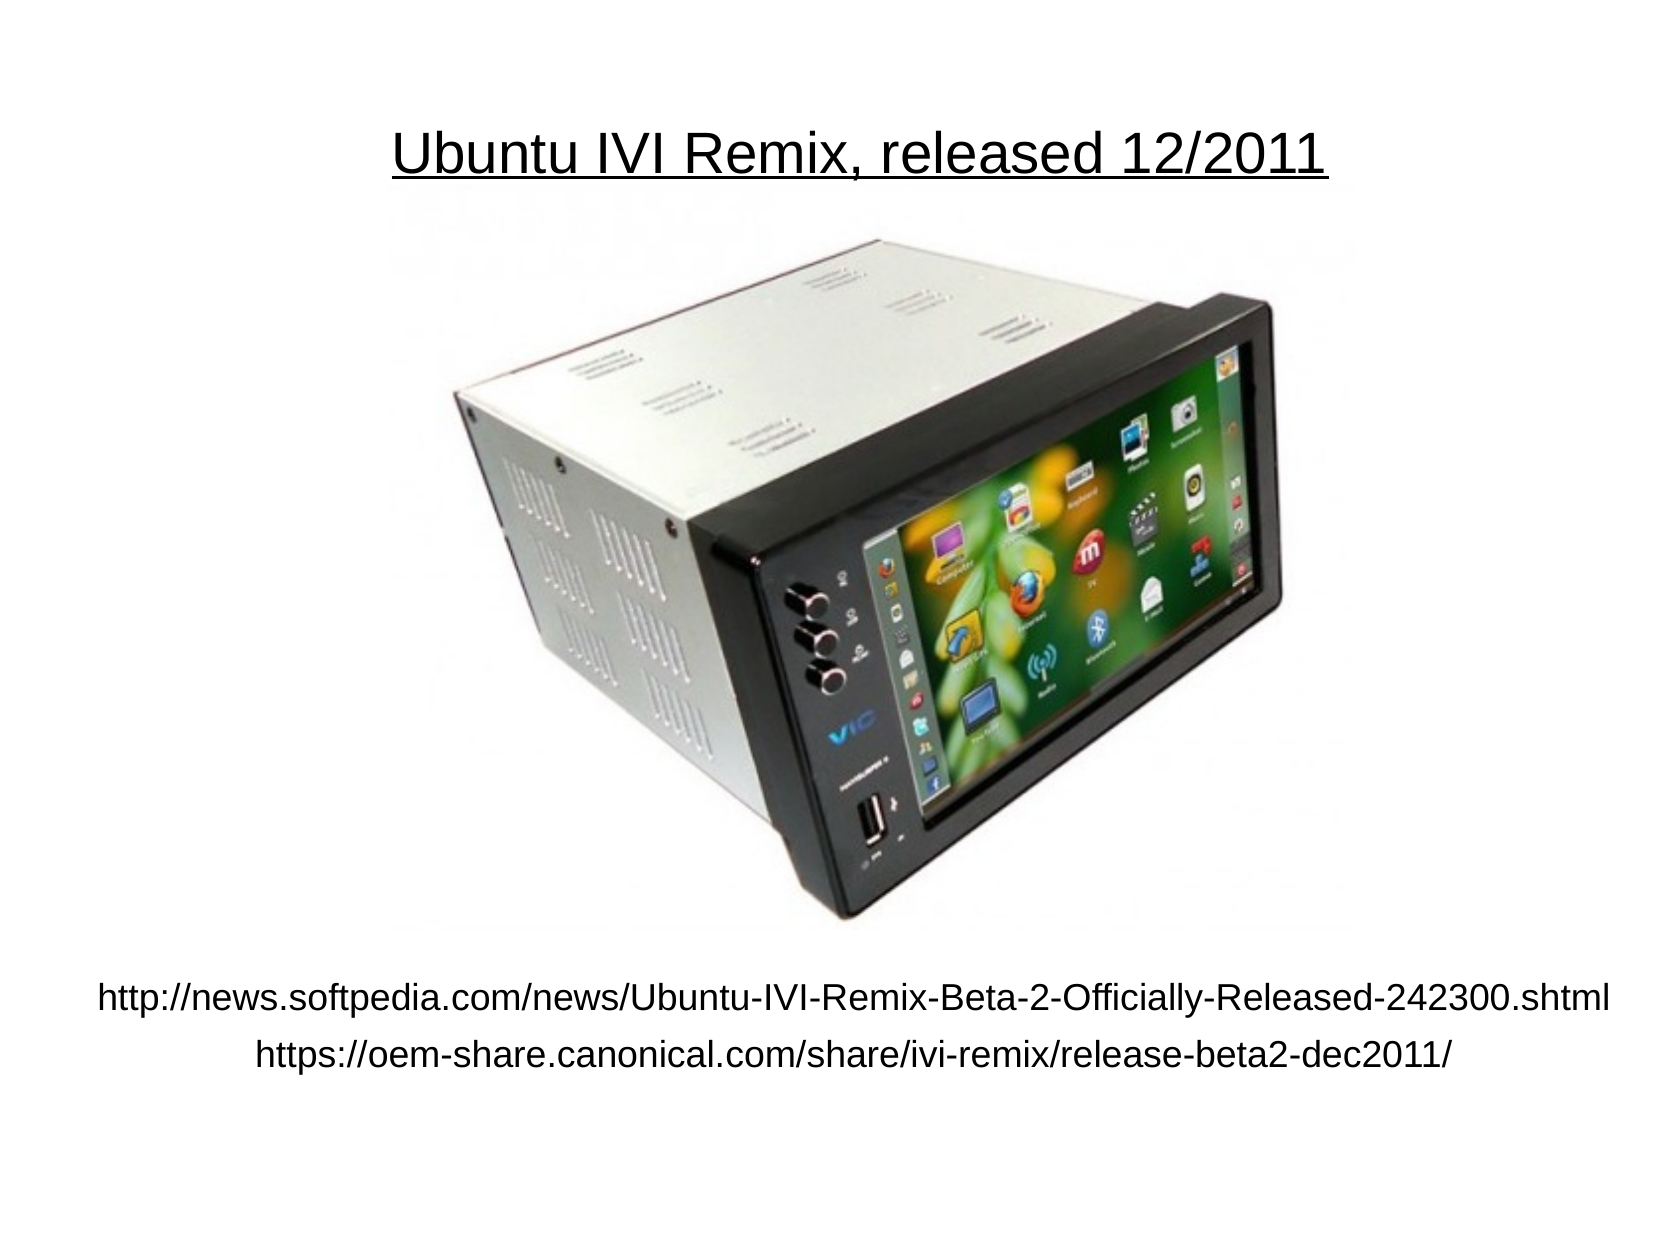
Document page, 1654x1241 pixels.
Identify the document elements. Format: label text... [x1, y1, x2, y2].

text_box http://news.softpedia.com/news/Ubuntu-IVI-Remix-Beta-2-Officially-Released-242300.shtml [82, 969, 1630, 1027]
title Ubuntu IVI Remix, released 12/2011 [116, 49, 1605, 257]
text_box https://oem-share.canonical.com/share/ivi-remix/release-beta2-dec2011/ [240, 1026, 1472, 1084]
picture [150, 257, 1594, 931]
